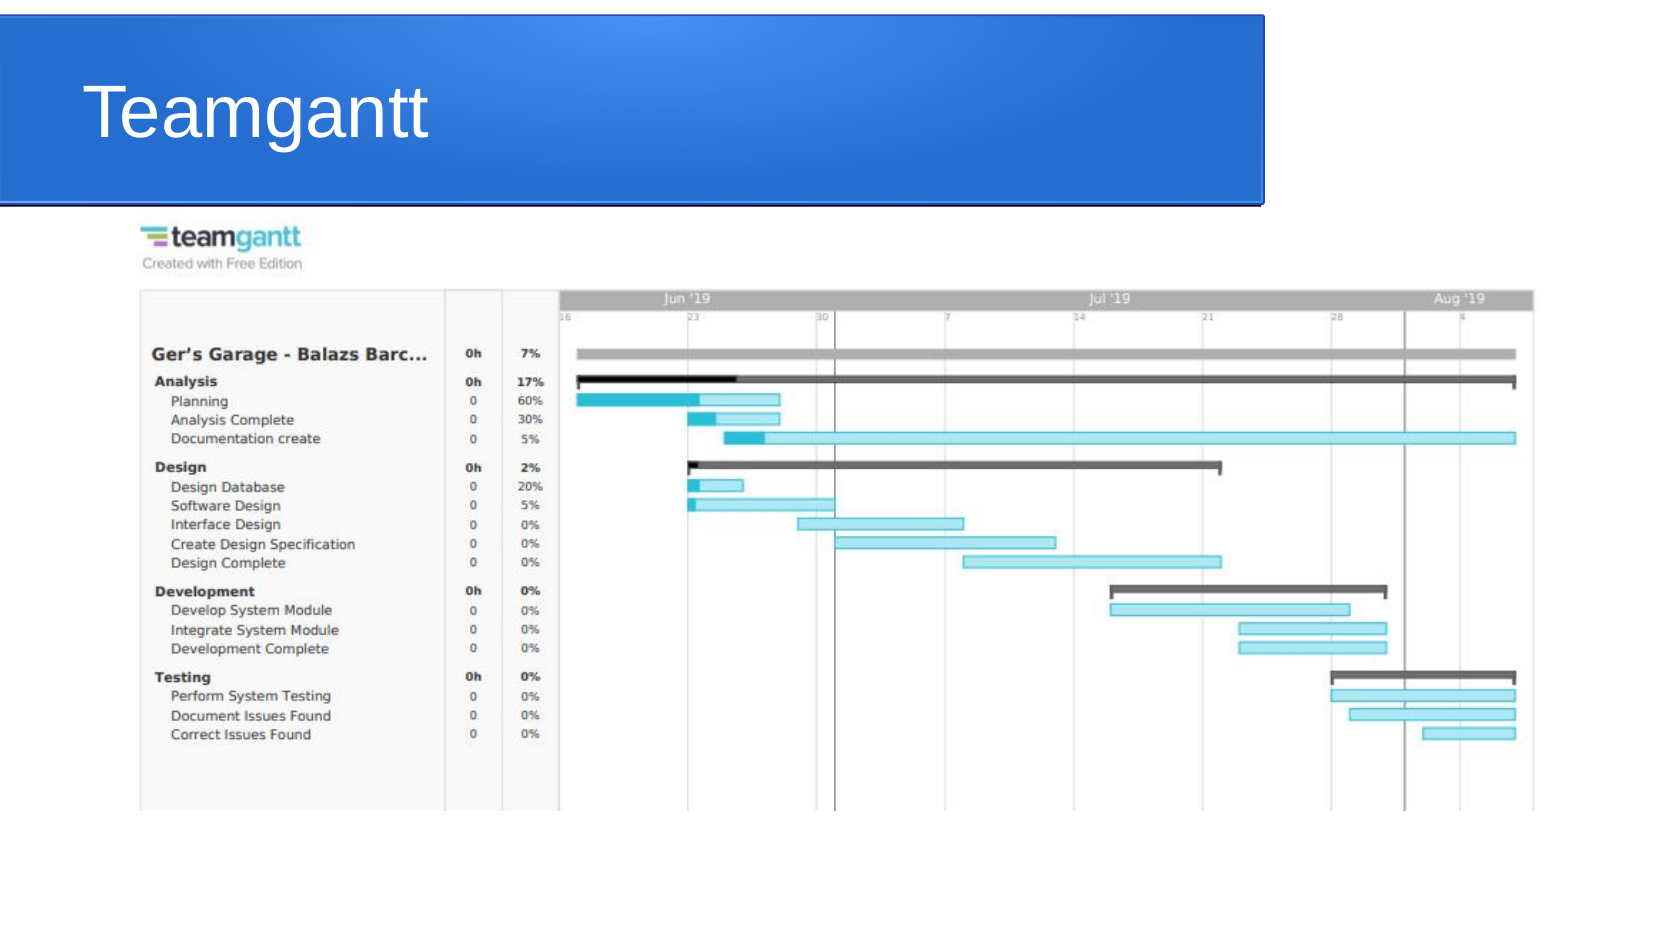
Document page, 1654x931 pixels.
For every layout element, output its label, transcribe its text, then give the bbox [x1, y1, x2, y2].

picture [135, 209, 1558, 811]
title Teamgantt [82, 35, 1235, 189]
